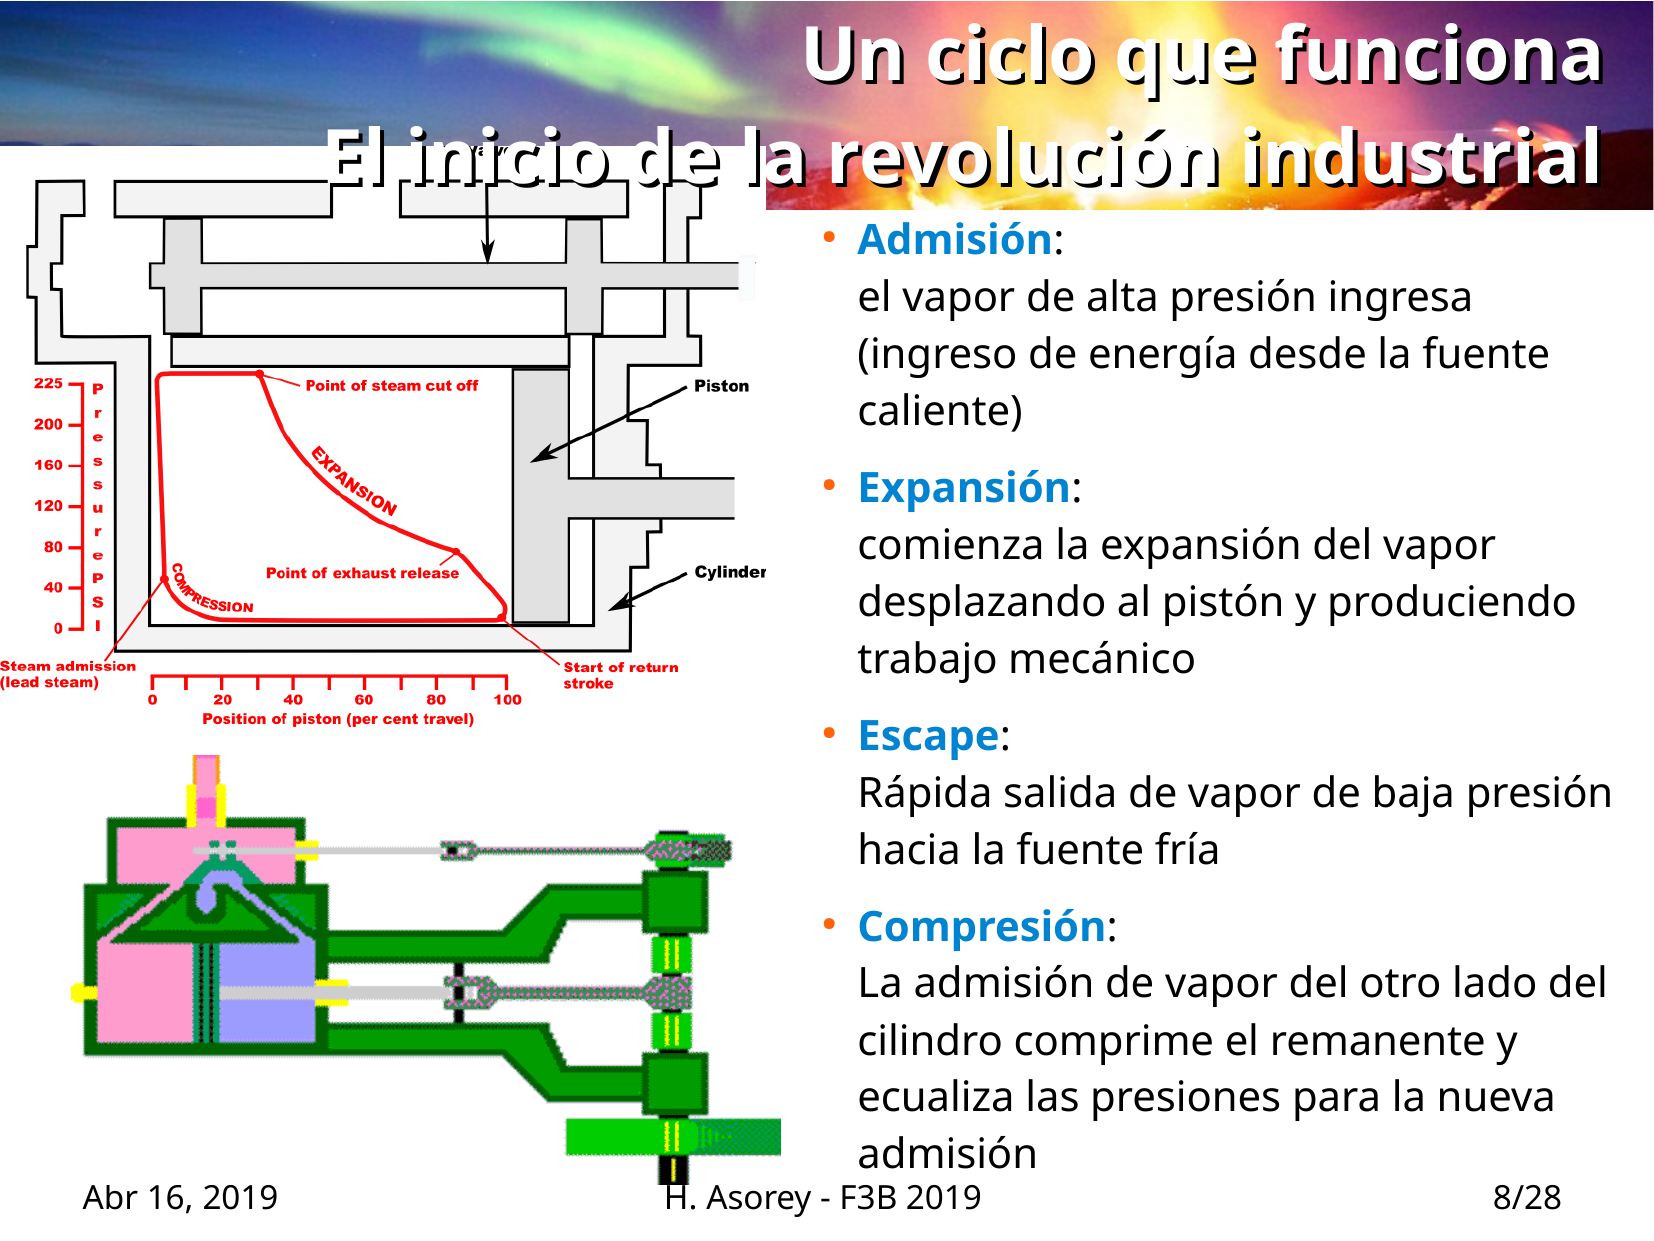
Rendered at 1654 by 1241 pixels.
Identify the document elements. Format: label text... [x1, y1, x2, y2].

picture [0, 1, 1654, 728]
picture [71, 755, 781, 1186]
list Admisión: el vapor de alta presión ingresa (ingreso de energía desde la fuente caliente) Expansión: comienza la expansión del vapor desplazando al pistón y produciendo trabajo mecánico Escape: Rápida salida de vapor de baja presión hacia la fuente fría Compresión: La admisión de vapor del otro lado del cilindro comprime el remanente y ecualiza las presiones para la nueva admisión [810, 210, 1636, 1186]
title Un ciclo que funciona El inicio de la revolución industrial [45, 11, 1606, 195]
